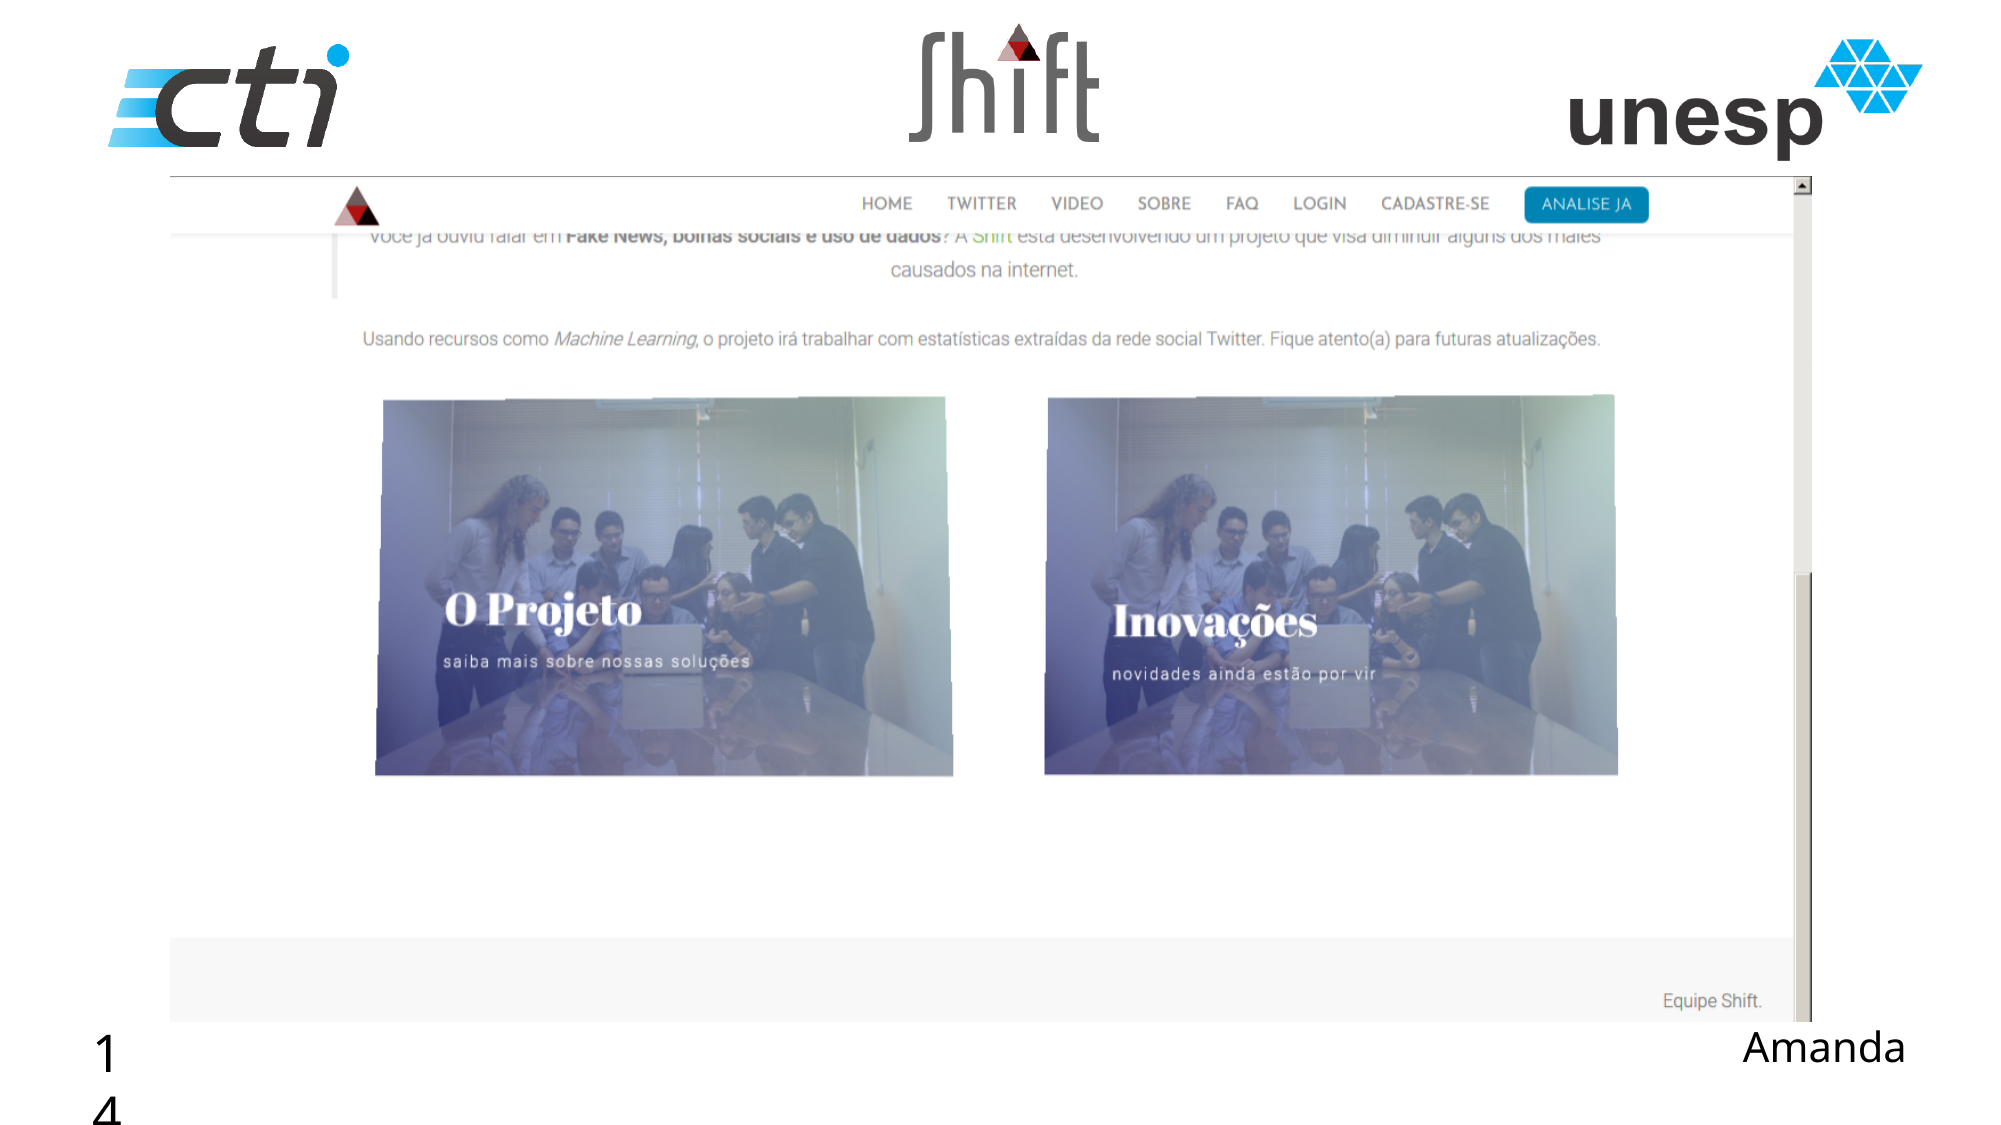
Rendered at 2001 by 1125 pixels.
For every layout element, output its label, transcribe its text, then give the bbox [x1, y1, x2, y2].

text_box 14 [77, 1012, 166, 1125]
text_box Amanda [1728, 1012, 1922, 1078]
picture [170, 176, 1812, 1022]
text_box 14 [98, 1103, 111, 1121]
picture [909, 20, 1099, 142]
picture [108, 44, 349, 148]
picture [1570, 39, 1923, 161]
